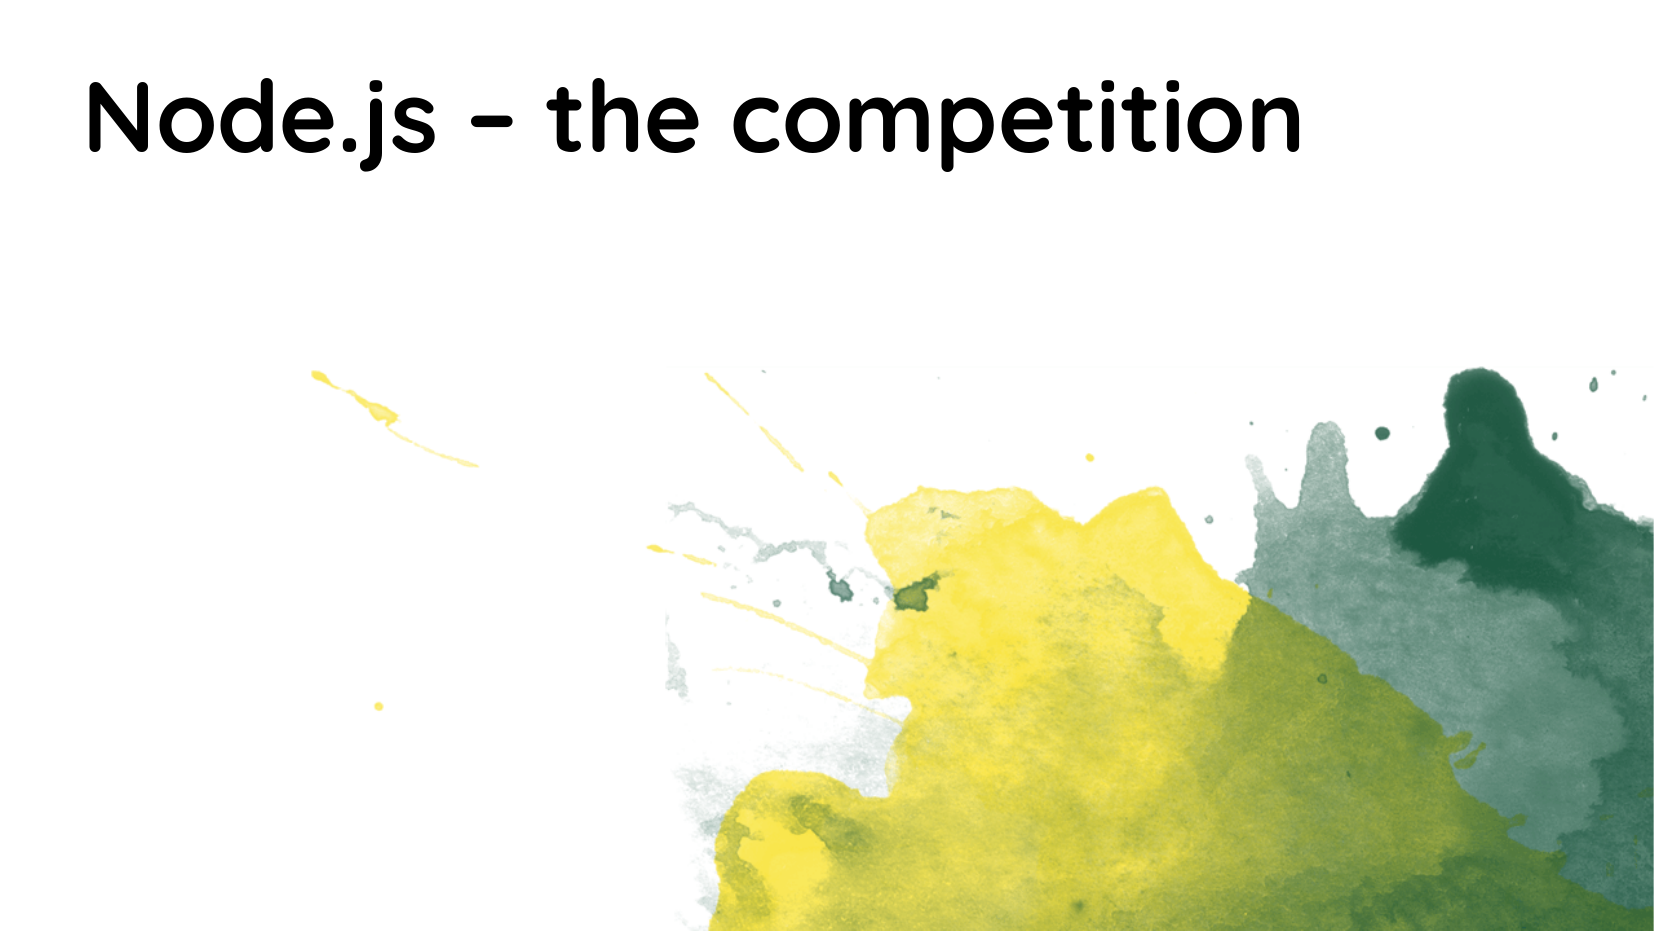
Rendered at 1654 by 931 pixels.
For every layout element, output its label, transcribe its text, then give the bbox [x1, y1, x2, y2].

picture [0, 0, 1654, 931]
title Node.js – the competition [82, 37, 1571, 193]
